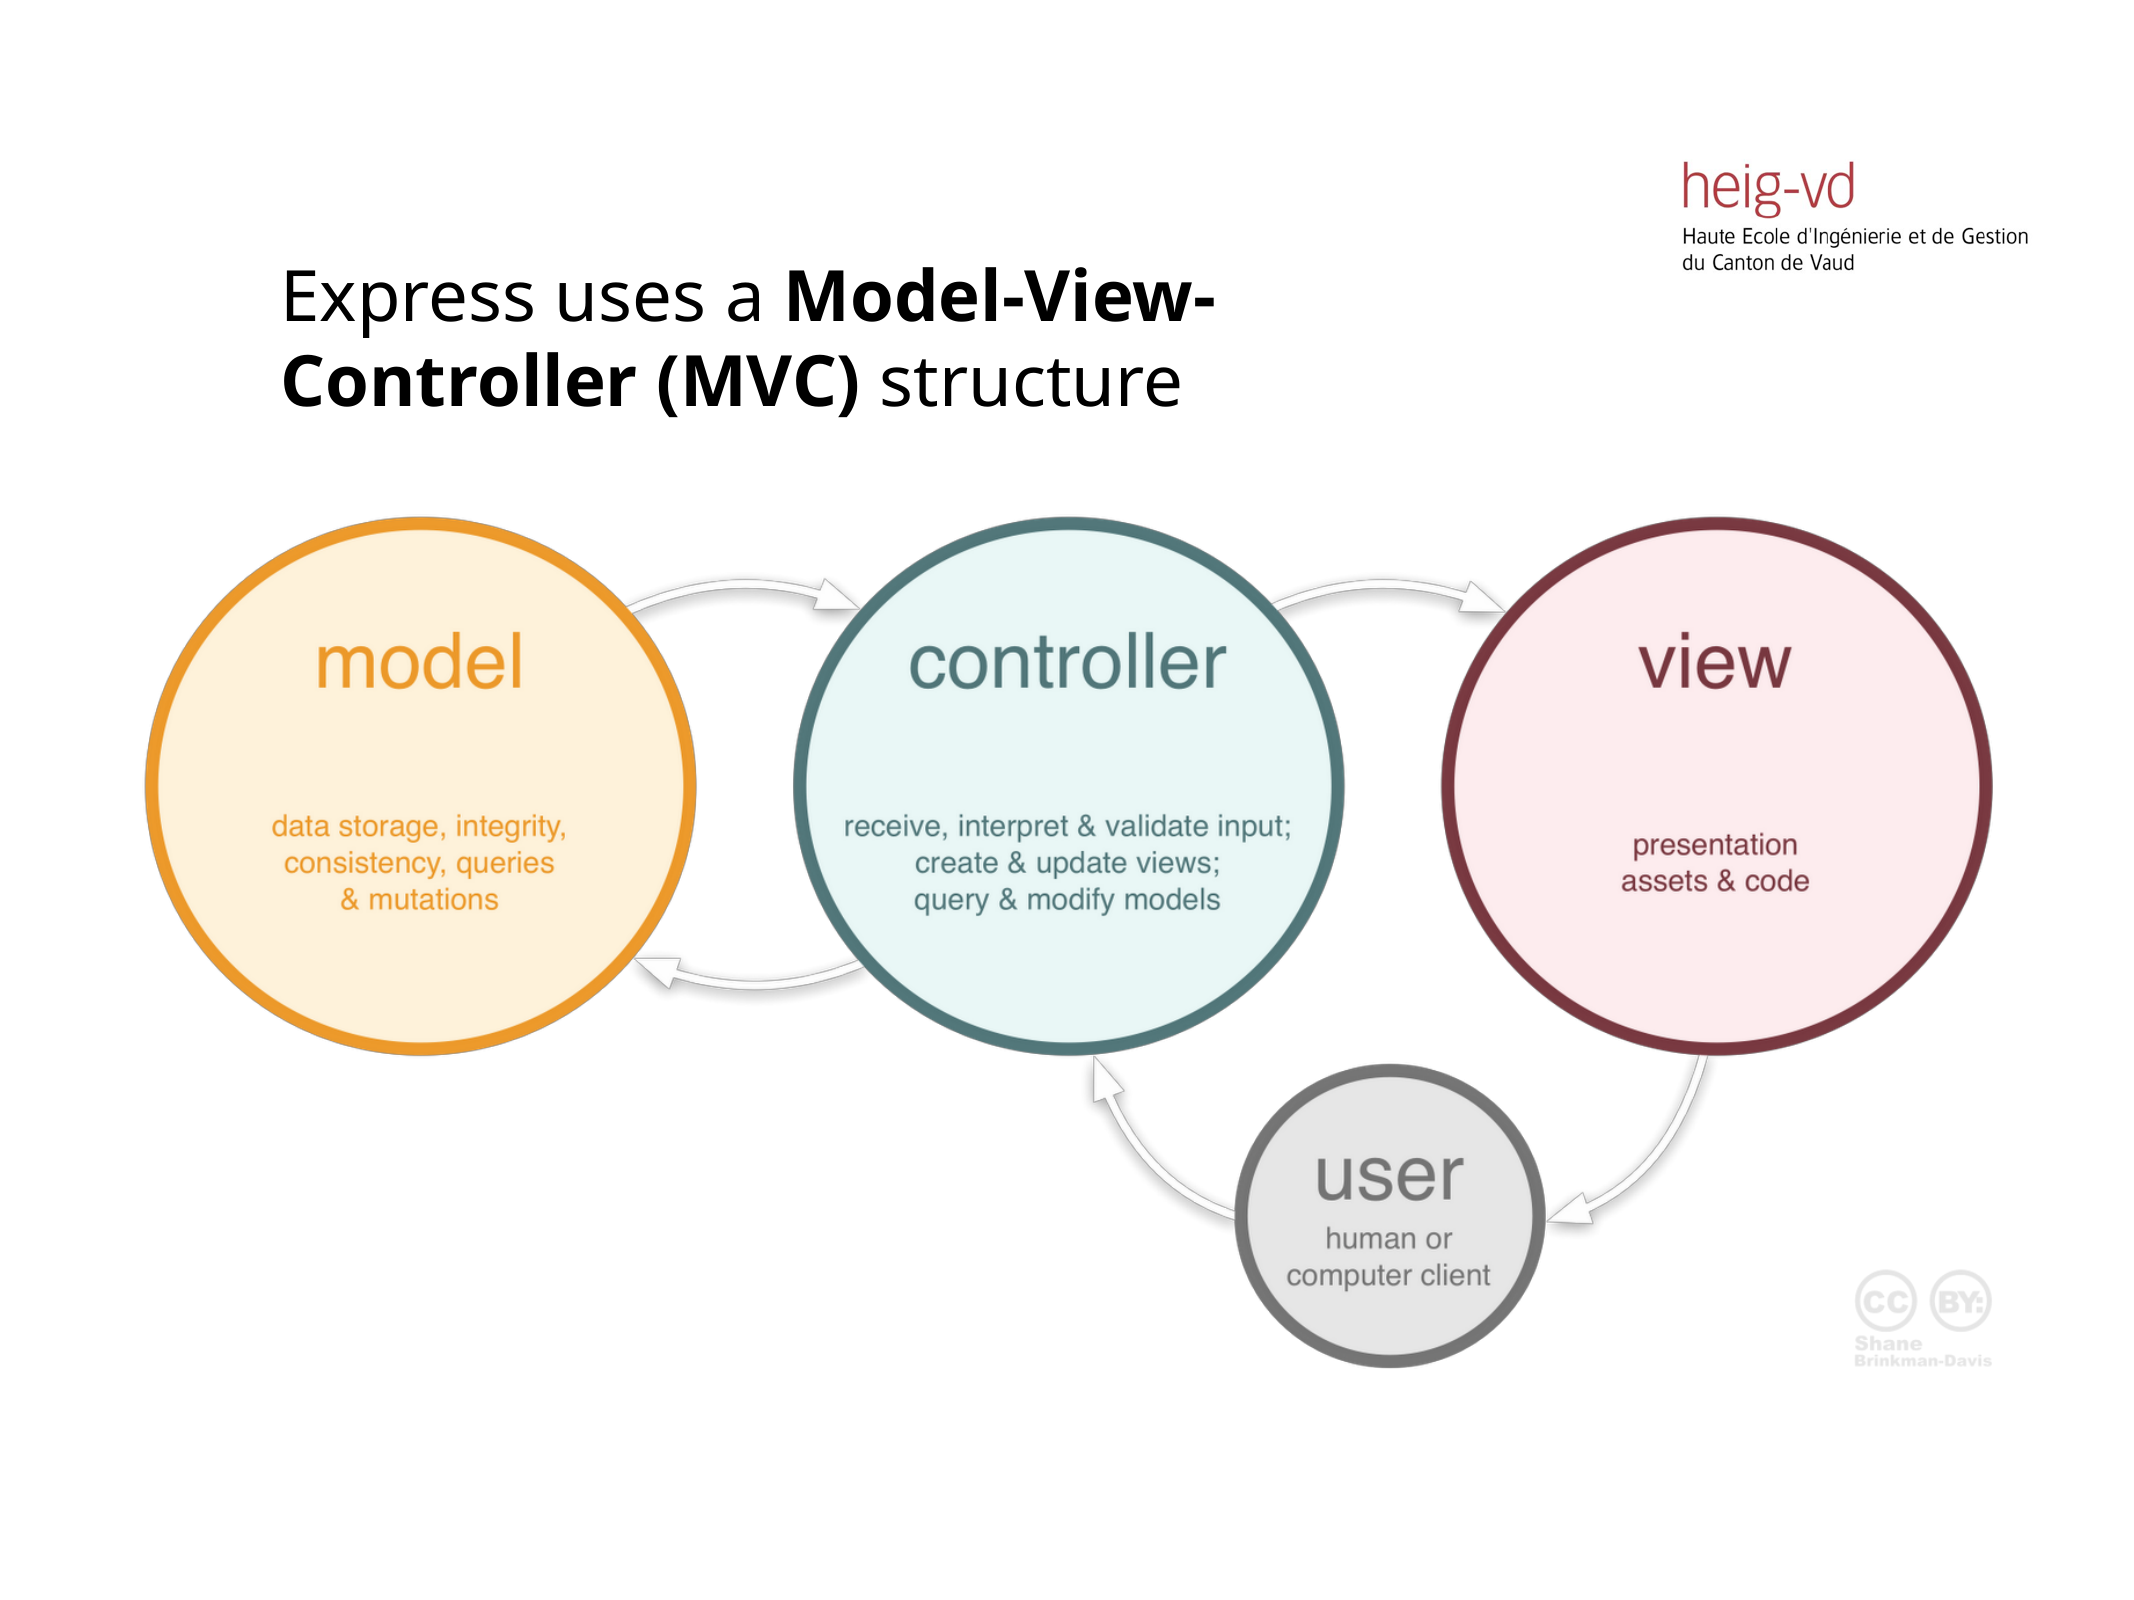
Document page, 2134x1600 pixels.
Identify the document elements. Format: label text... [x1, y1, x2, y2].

text_box Express uses a Model-View-Controller (MVC) structure [272, 241, 1249, 429]
picture [1672, 149, 2036, 284]
picture [140, 514, 1993, 1369]
